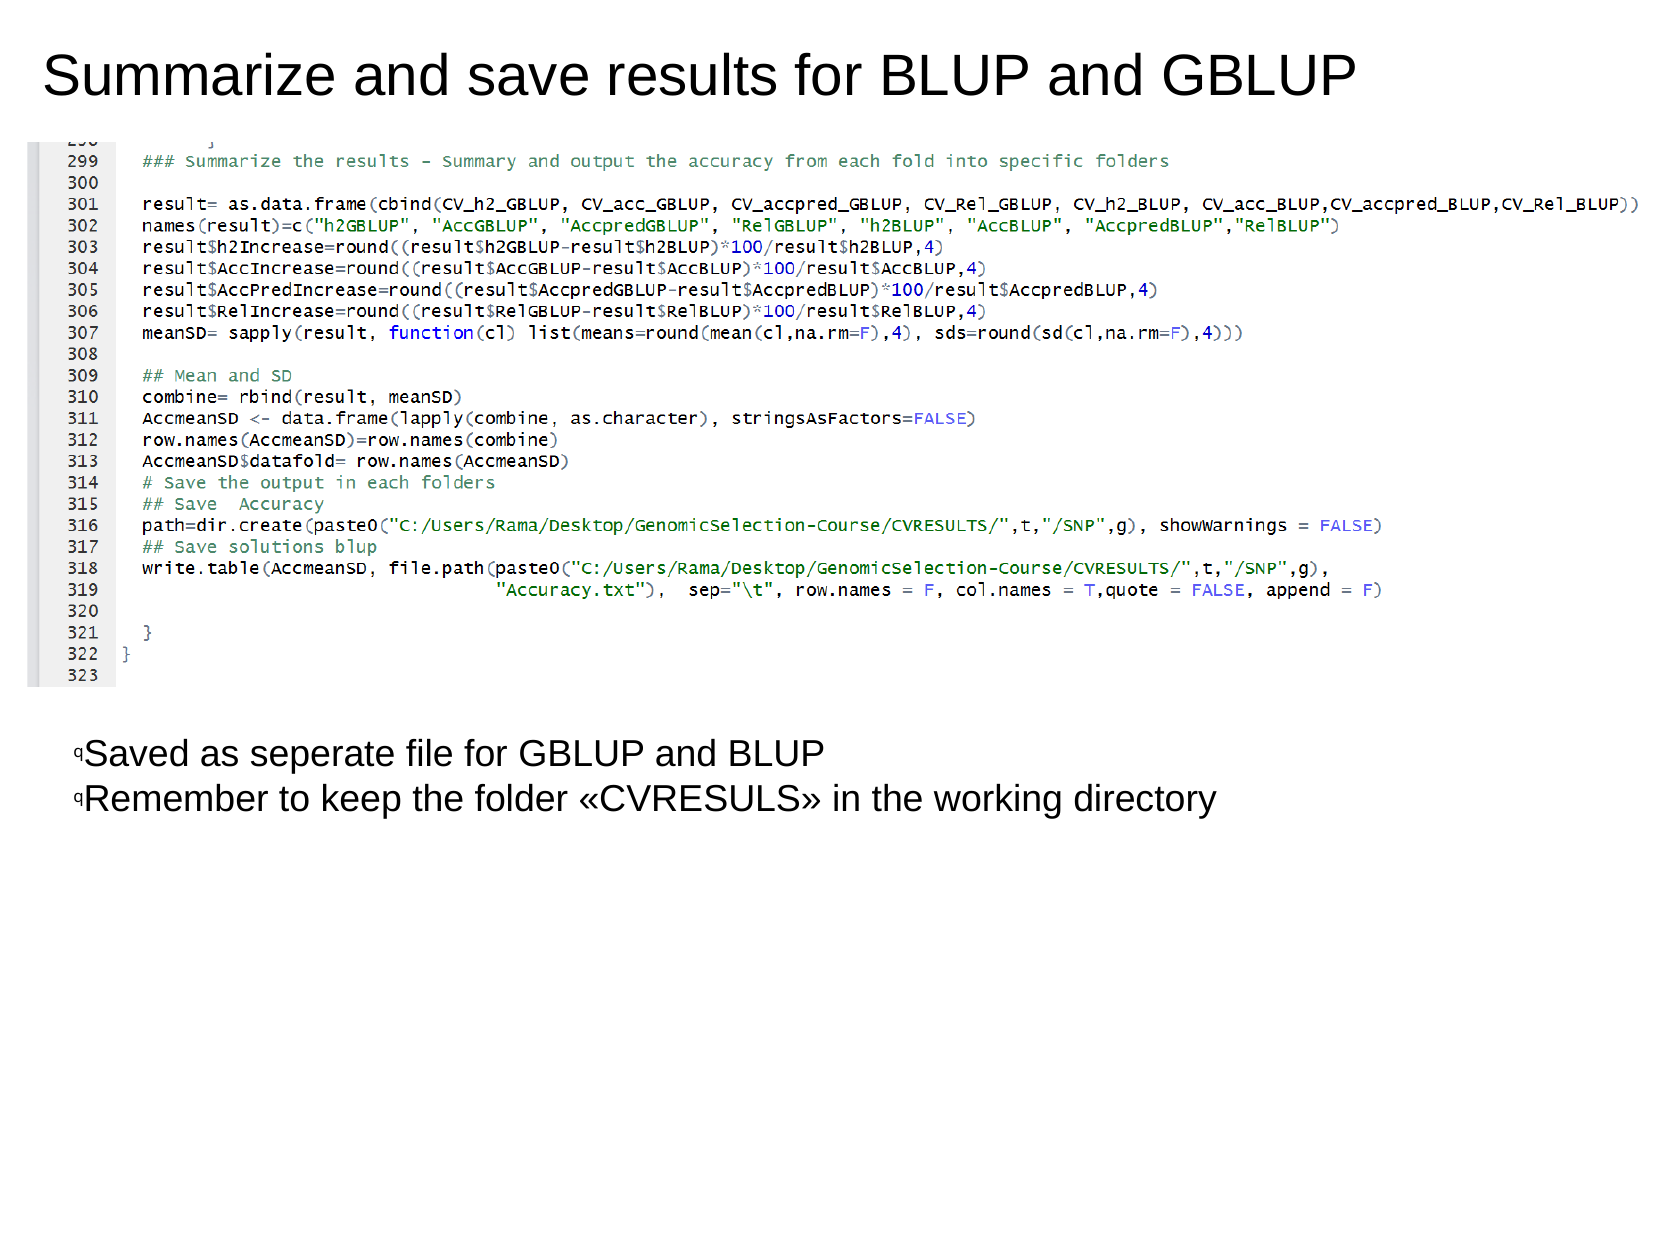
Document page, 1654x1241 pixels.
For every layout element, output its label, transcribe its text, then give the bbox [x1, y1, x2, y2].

picture [27, 142, 1646, 687]
text_box Saved as seperate file for GBLUP and BLUP Remember to keep the folder «CVRESULS» in the working directory [58, 721, 1614, 826]
text_box Summarize and save results for BLUP and GBLUP [27, 37, 1642, 124]
